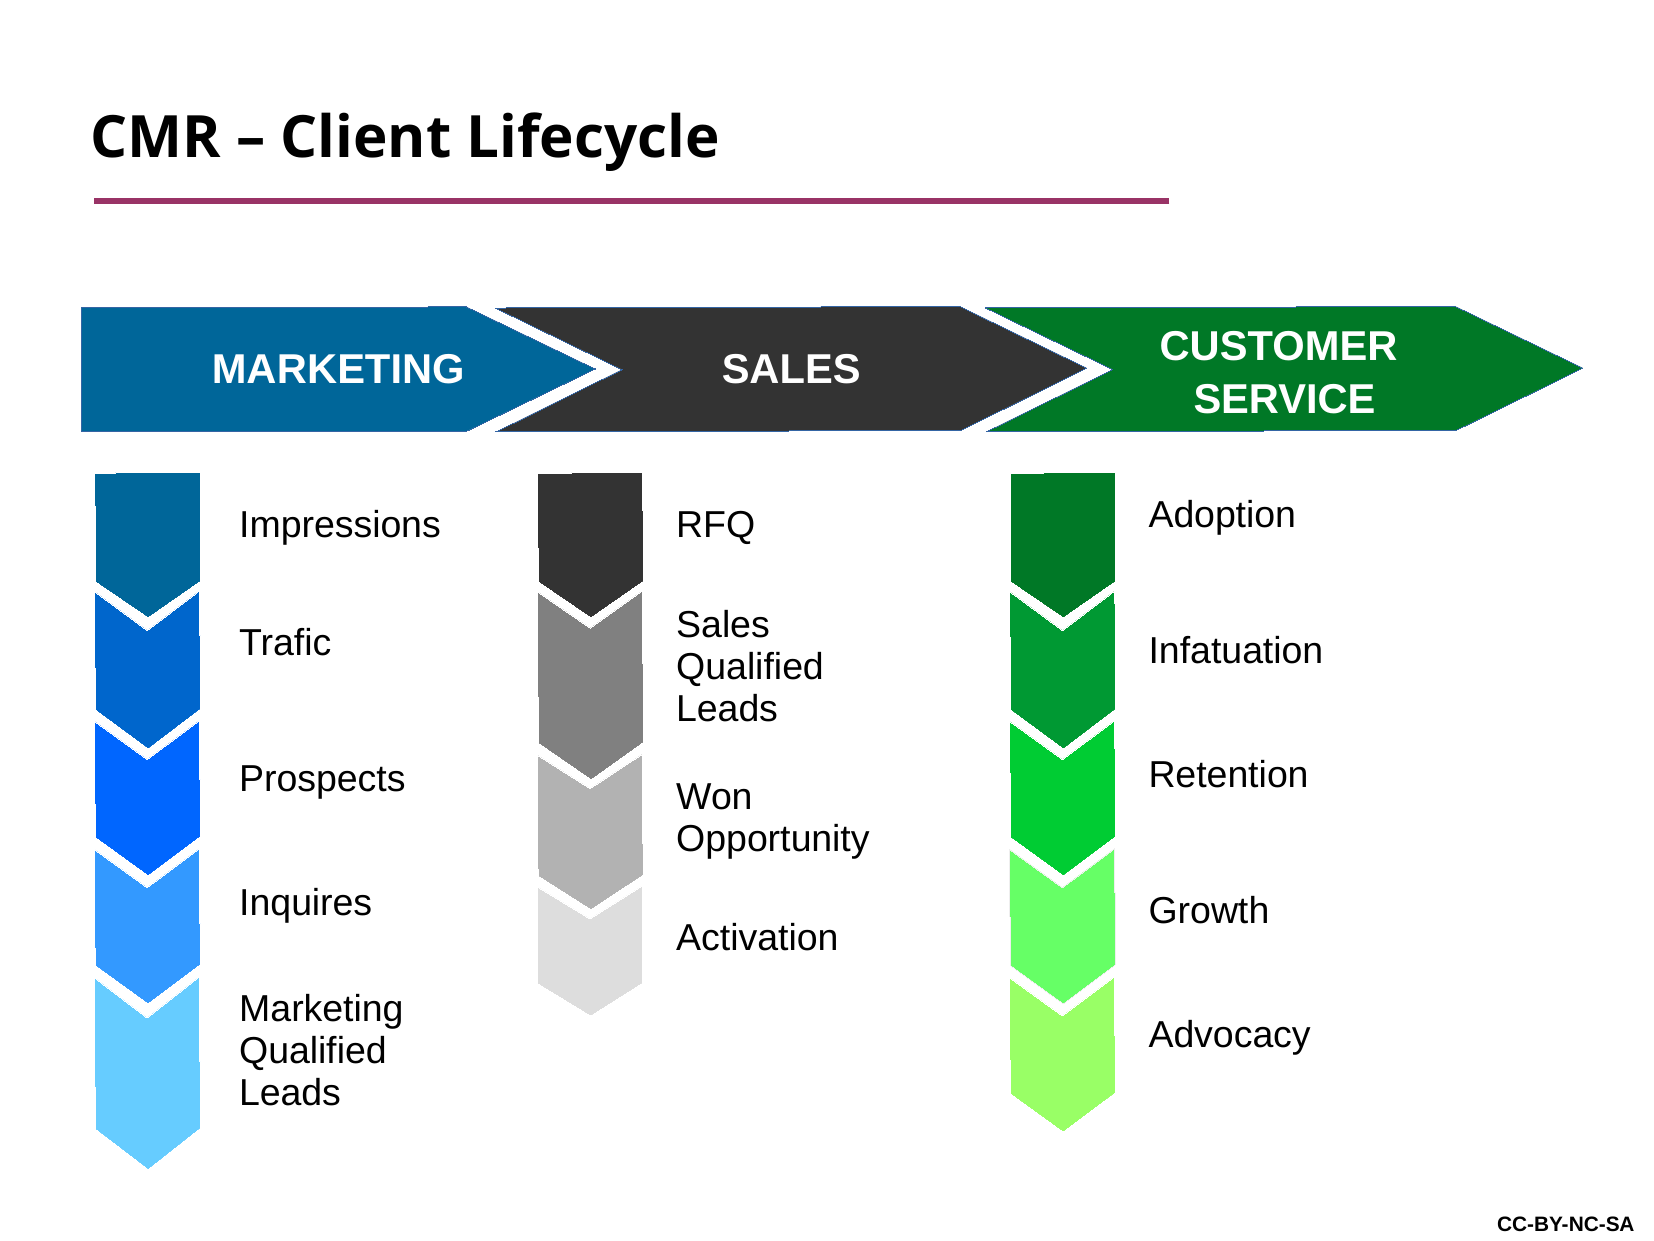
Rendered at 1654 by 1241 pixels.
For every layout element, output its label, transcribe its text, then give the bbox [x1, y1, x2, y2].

text_box Inquires [224, 874, 461, 931]
text_box Marketing Qualified Leads [224, 980, 461, 1122]
text_box [537, 754, 644, 910]
text_box [94, 848, 201, 1004]
text_box [94, 976, 201, 1170]
text_box [537, 472, 644, 618]
text_box Sales Qualified Leads [661, 596, 898, 738]
text_box Trafic [224, 614, 461, 671]
text_box CUSTOMER SERVICE [985, 306, 1583, 432]
text_box Won Opportunity [661, 767, 898, 867]
text_box [537, 590, 644, 780]
text_box Prospects [224, 750, 461, 807]
text_box [1009, 976, 1116, 1132]
text_box Retention [1133, 746, 1371, 804]
text_box Advocacy [1133, 1006, 1371, 1063]
text_box Growth [1133, 882, 1371, 939]
text_box [1009, 720, 1116, 876]
text_box [1009, 590, 1116, 749]
text_box CC-BY-NC-SA [1482, 1204, 1654, 1241]
text_box RFQ [661, 496, 898, 553]
text_box MARKETING [81, 306, 596, 432]
text_box [537, 885, 643, 1016]
text_box [1009, 848, 1116, 1004]
title CMR – Client Lifecycle [90, 31, 1567, 239]
text_box Adoption [1133, 486, 1371, 544]
text_box [94, 472, 201, 618]
text_box Infatuation [1133, 622, 1371, 680]
text_box Activation [661, 909, 898, 967]
text_box [94, 590, 201, 749]
text_box [94, 720, 201, 876]
text_box Impressions [224, 496, 461, 553]
text_box SALES [495, 306, 1087, 432]
text_box [1010, 472, 1116, 618]
